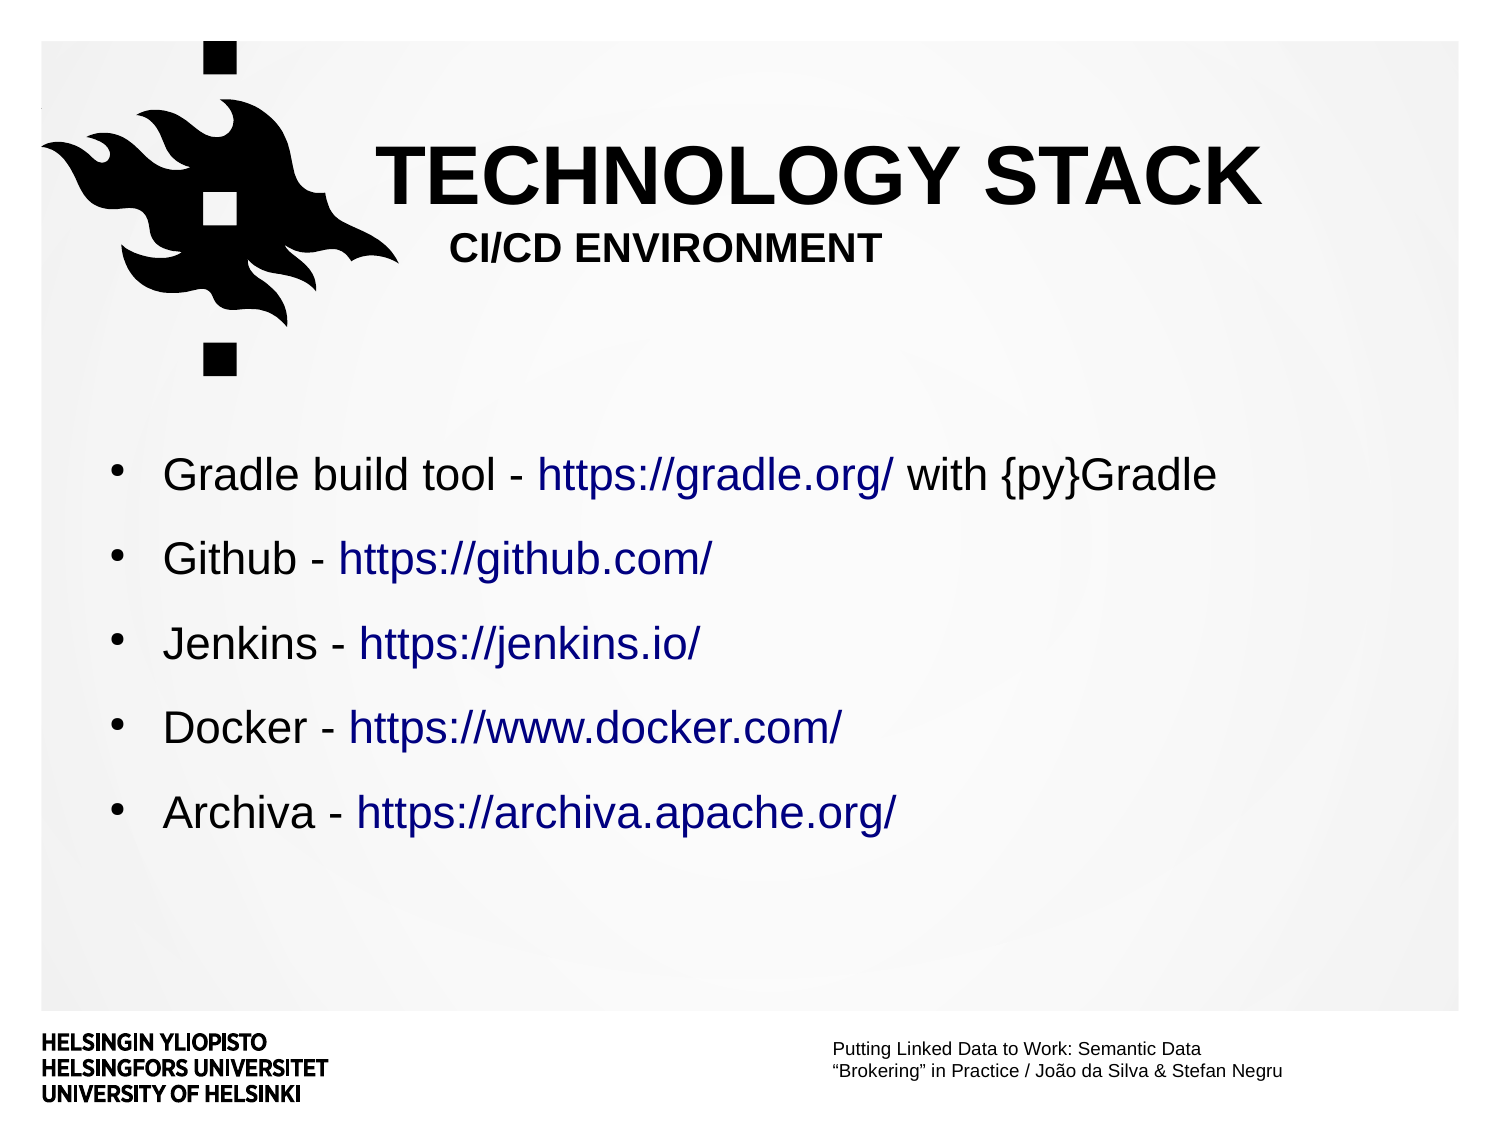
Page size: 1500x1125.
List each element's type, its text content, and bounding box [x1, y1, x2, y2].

picture [204, 192, 236, 225]
footer Putting Linked Data to Work: Semantic Data “Brokering” in Practice / João da Silva & Stefan Negru [832, 1011, 1294, 1107]
picture [41, 41, 1459, 1011]
title Technology Stack CI/CD Environment [360, 113, 1447, 319]
list Gradle build tool - https://gradle.org/ with {py}Gradle Github - https://github.com/ Jenkins - https://jenkins.io/ Docker - https://www.docker.com/ Archiva - https://archiva.apache.org/ [76, 437, 1453, 1000]
